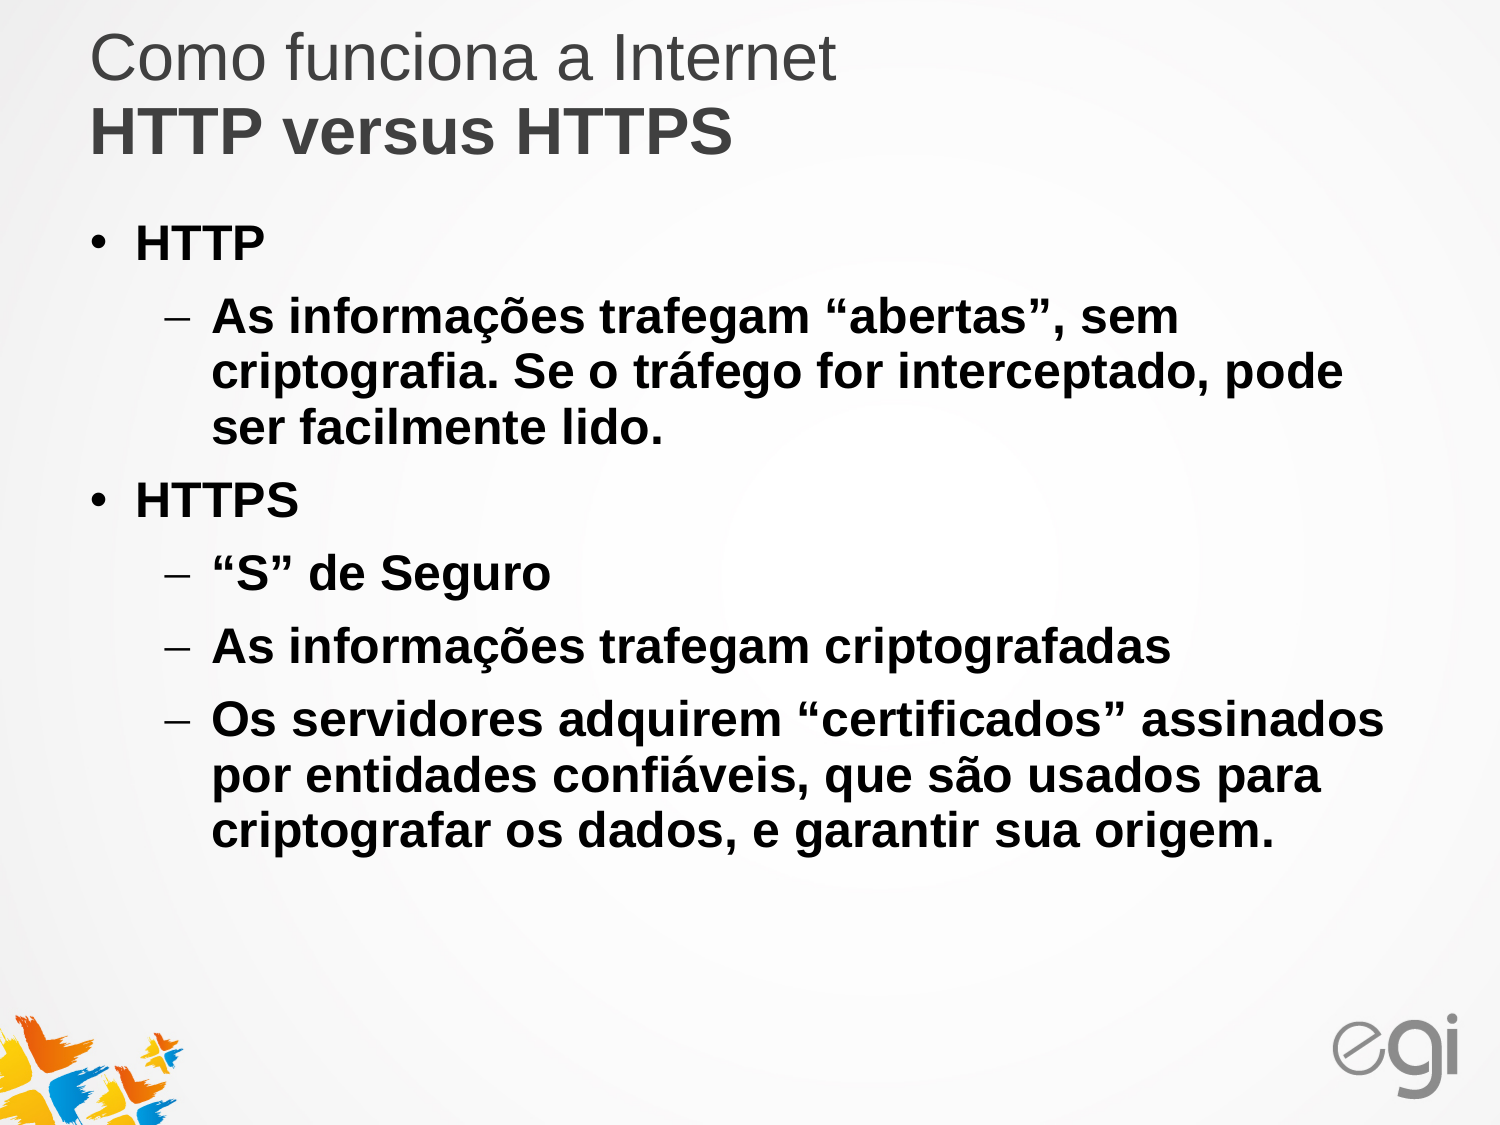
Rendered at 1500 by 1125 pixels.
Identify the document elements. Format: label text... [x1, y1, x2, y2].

text_box HTTP As informações trafegam “abertas”, sem criptografia. Se o tráfego for interceptado, pode ser facilmente lido. HTTPS “S” de Seguro As informações trafegam criptografadas Os servidores adquirem “certificados” assinados por entidades confiáveis, que são usados para criptografar os dados, e garantir sua origem. [75, 207, 1426, 988]
text_box Como funciona a Internet HTTP versus HTTPS [75, 0, 1426, 178]
picture [0, 0, 1500, 1125]
